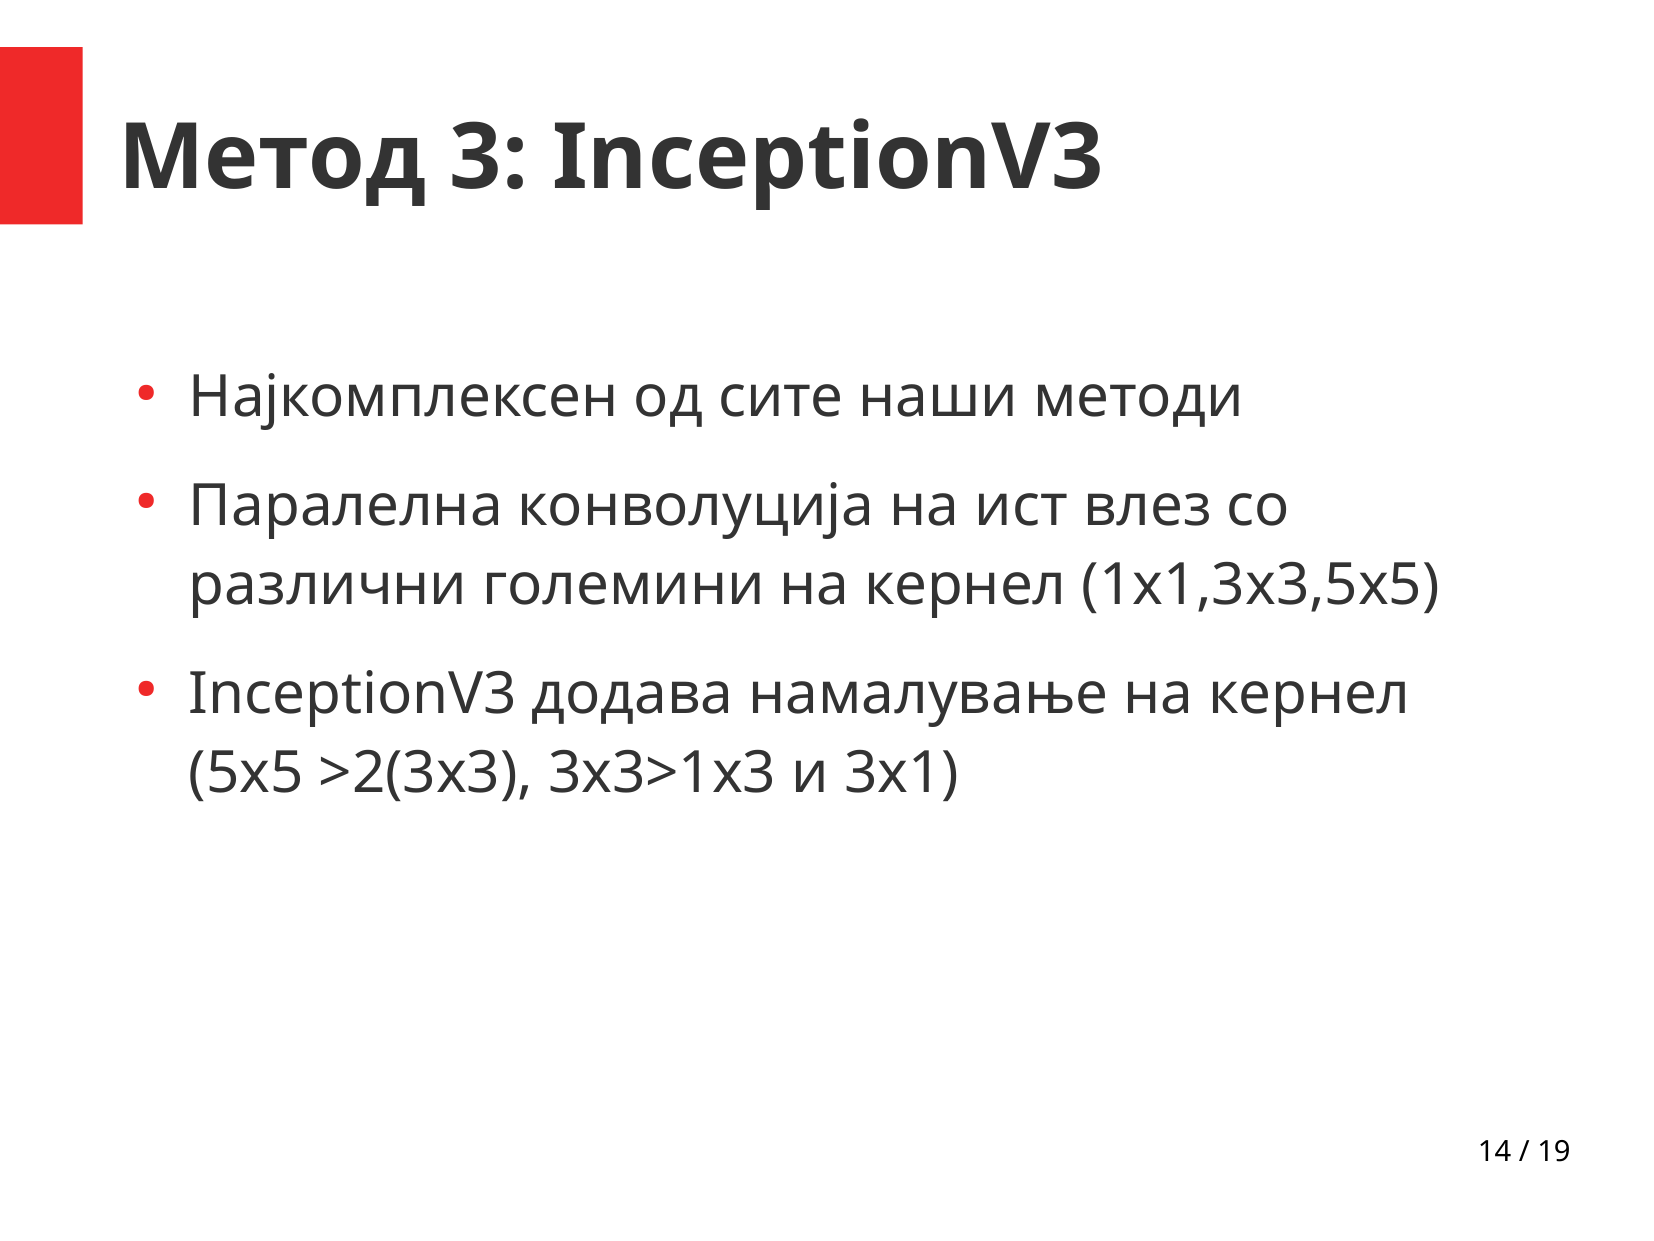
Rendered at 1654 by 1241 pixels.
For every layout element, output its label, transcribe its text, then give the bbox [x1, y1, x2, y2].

title Метод 3: InceptionV3 [118, 49, 1571, 257]
list Најкомплексен од сите наши методи Паралелна конволуција на ист влез со различни големини на кернел (1x1,3x3,5x5) InceptionV3 додава намалување на кернел (5x5 >2(3x3), 3x3>1x3 и 3x1) [118, 354, 1536, 1074]
